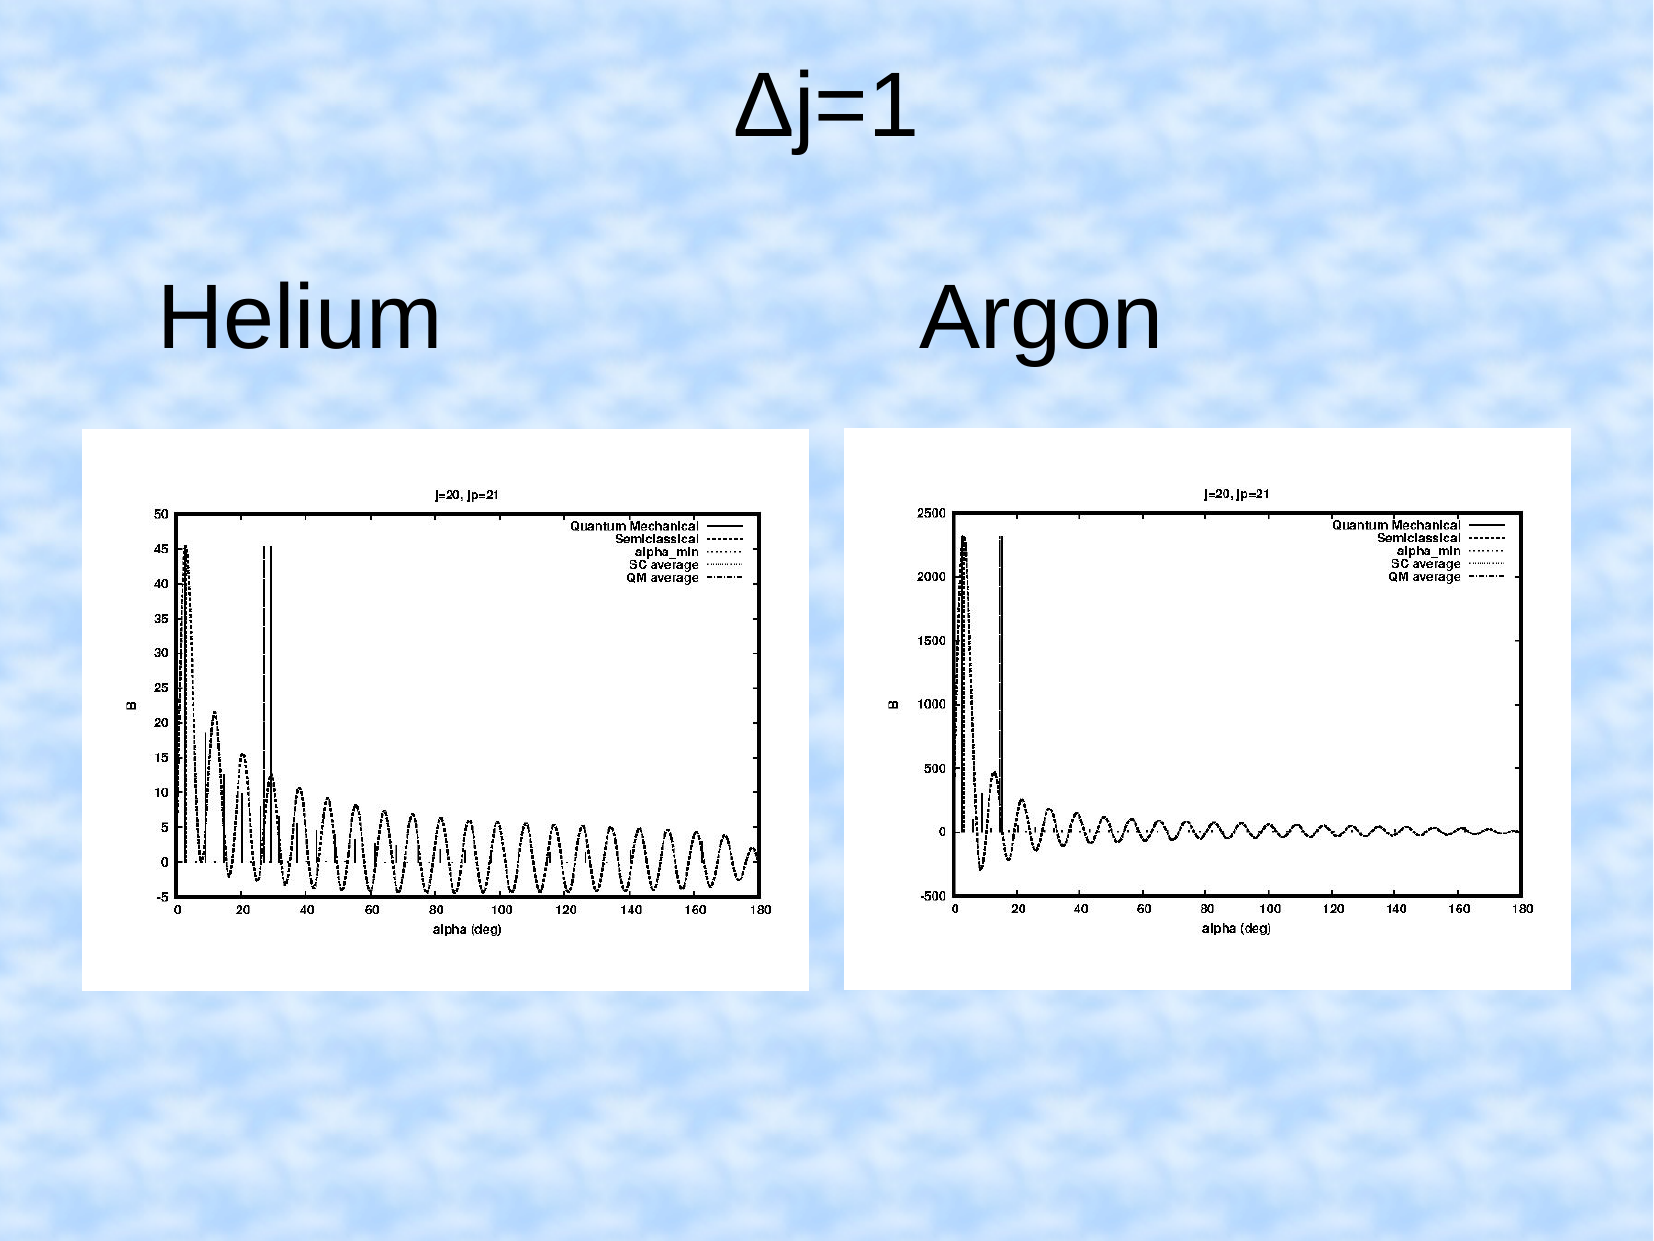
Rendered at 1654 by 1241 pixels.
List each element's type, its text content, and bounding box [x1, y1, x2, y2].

title Helium [157, 213, 884, 421]
picture [0, 0, 1654, 1241]
text_box Δj=1 [693, 53, 960, 157]
title Argon [919, 213, 1645, 421]
